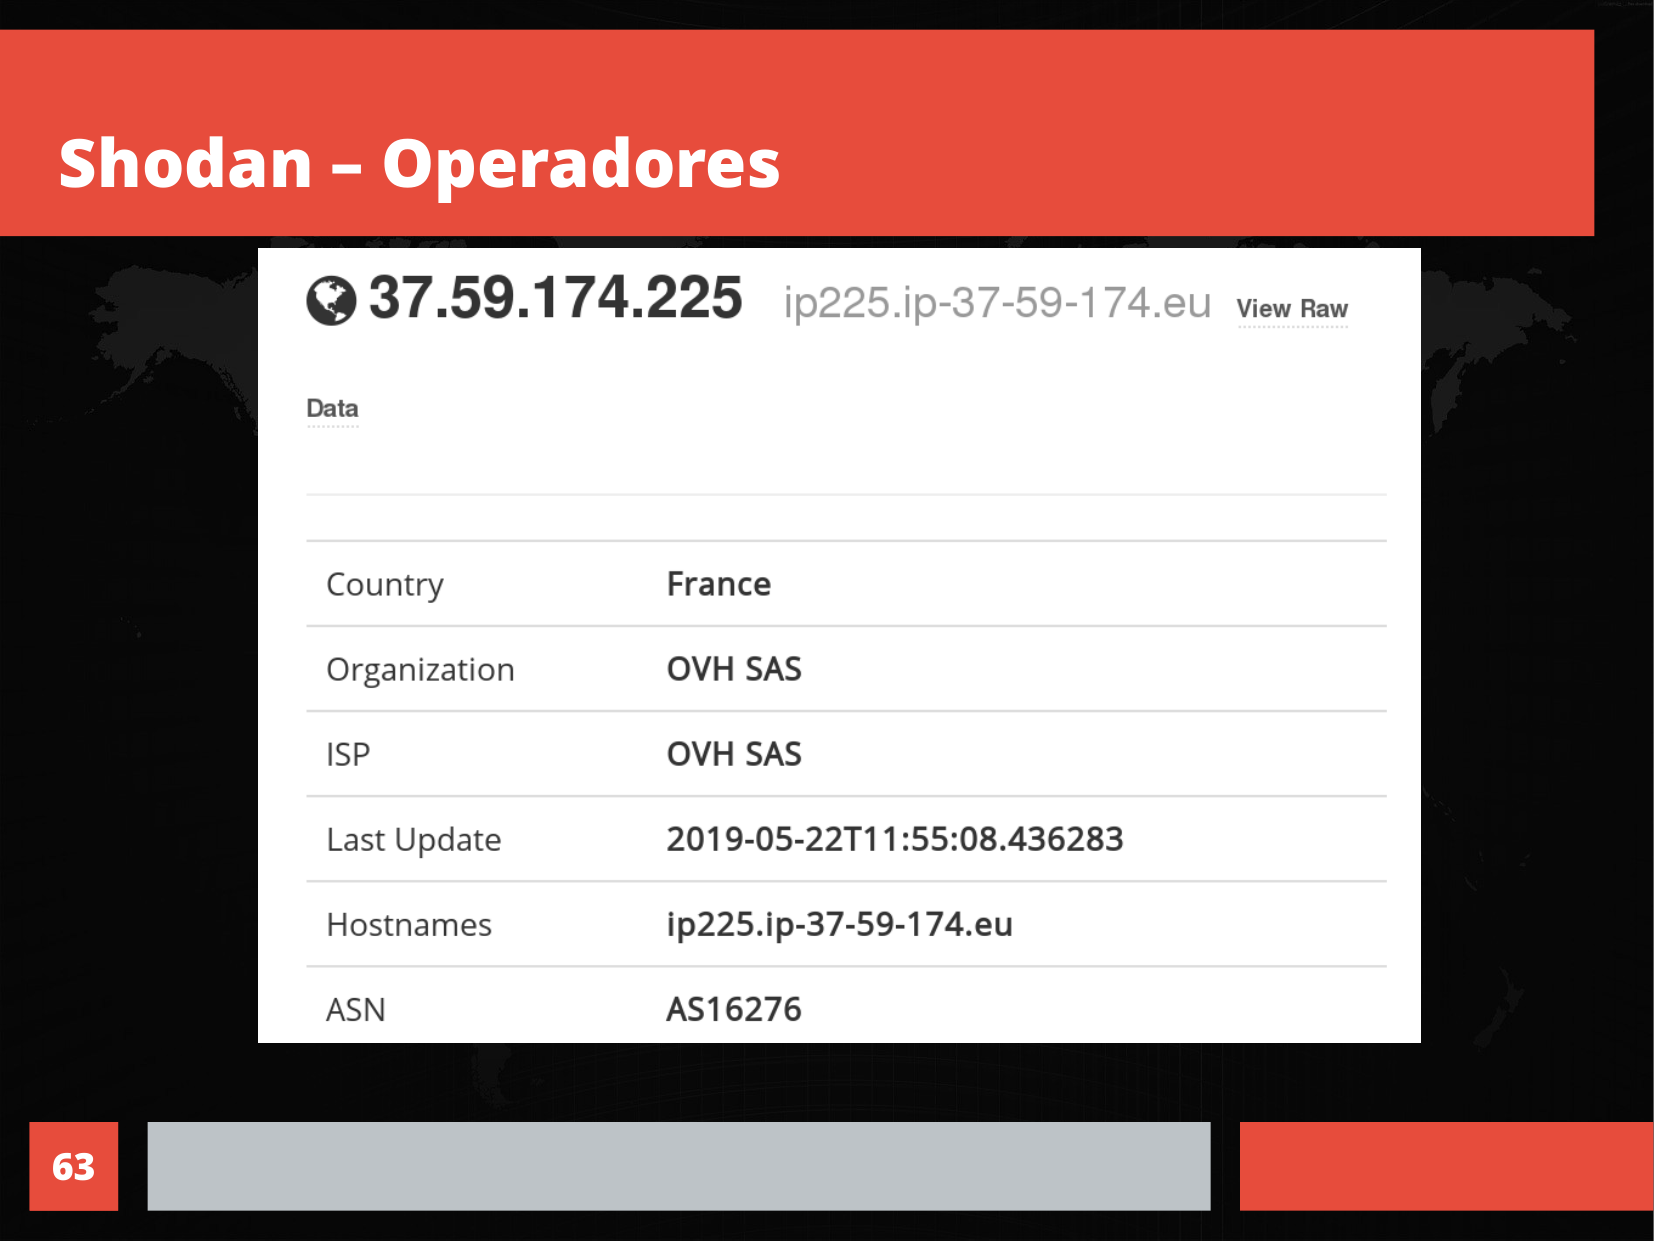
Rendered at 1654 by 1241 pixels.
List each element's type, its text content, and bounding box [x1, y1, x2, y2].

list [59, 324, 1565, 1093]
title Shodan – Operadores [59, 59, 1595, 207]
picture [0, 0, 1654, 1241]
